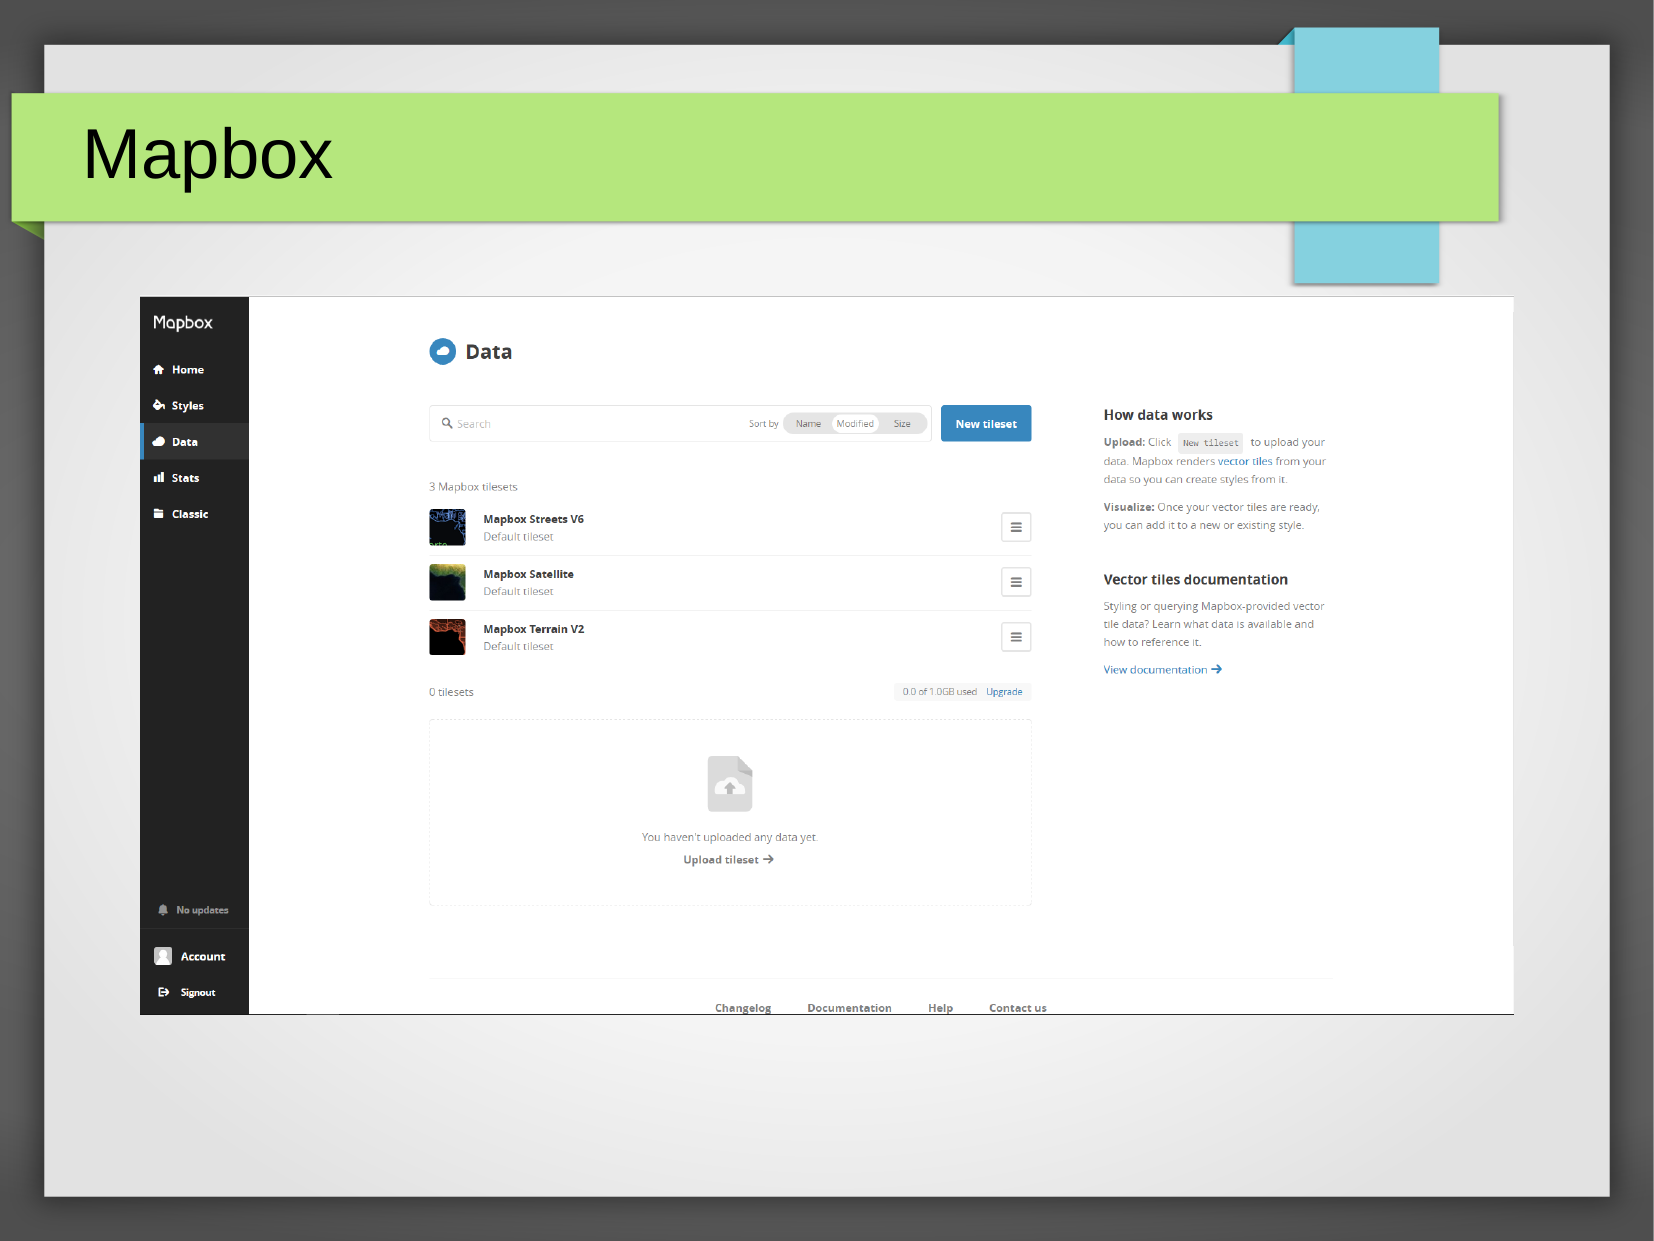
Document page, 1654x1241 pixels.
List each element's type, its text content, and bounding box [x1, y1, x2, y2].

title Mapbox [82, 94, 1264, 213]
picture [0, 0, 1654, 1241]
